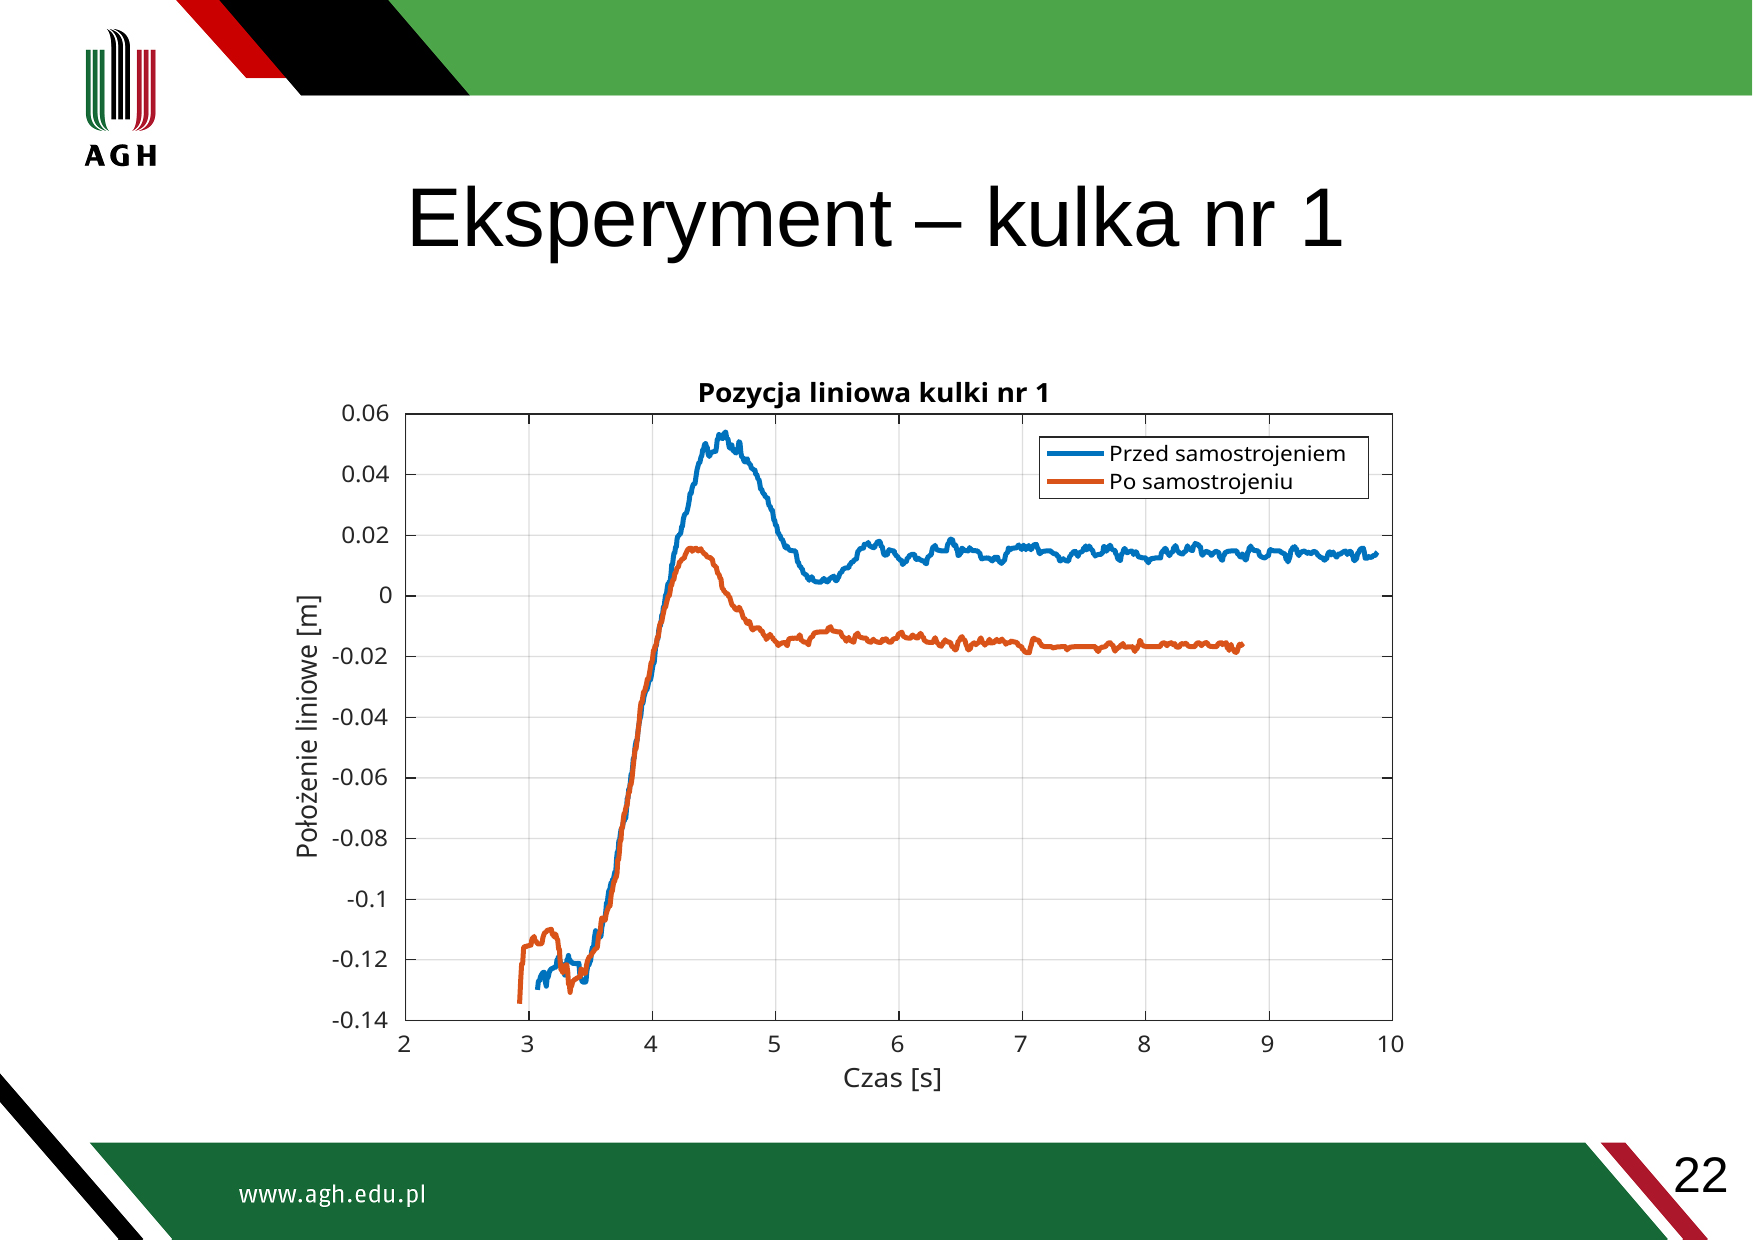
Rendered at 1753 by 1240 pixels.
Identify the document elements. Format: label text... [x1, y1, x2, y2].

picture [0, 0, 1753, 1240]
title Eksperyment – kulka nr 1 [131, 110, 1622, 317]
